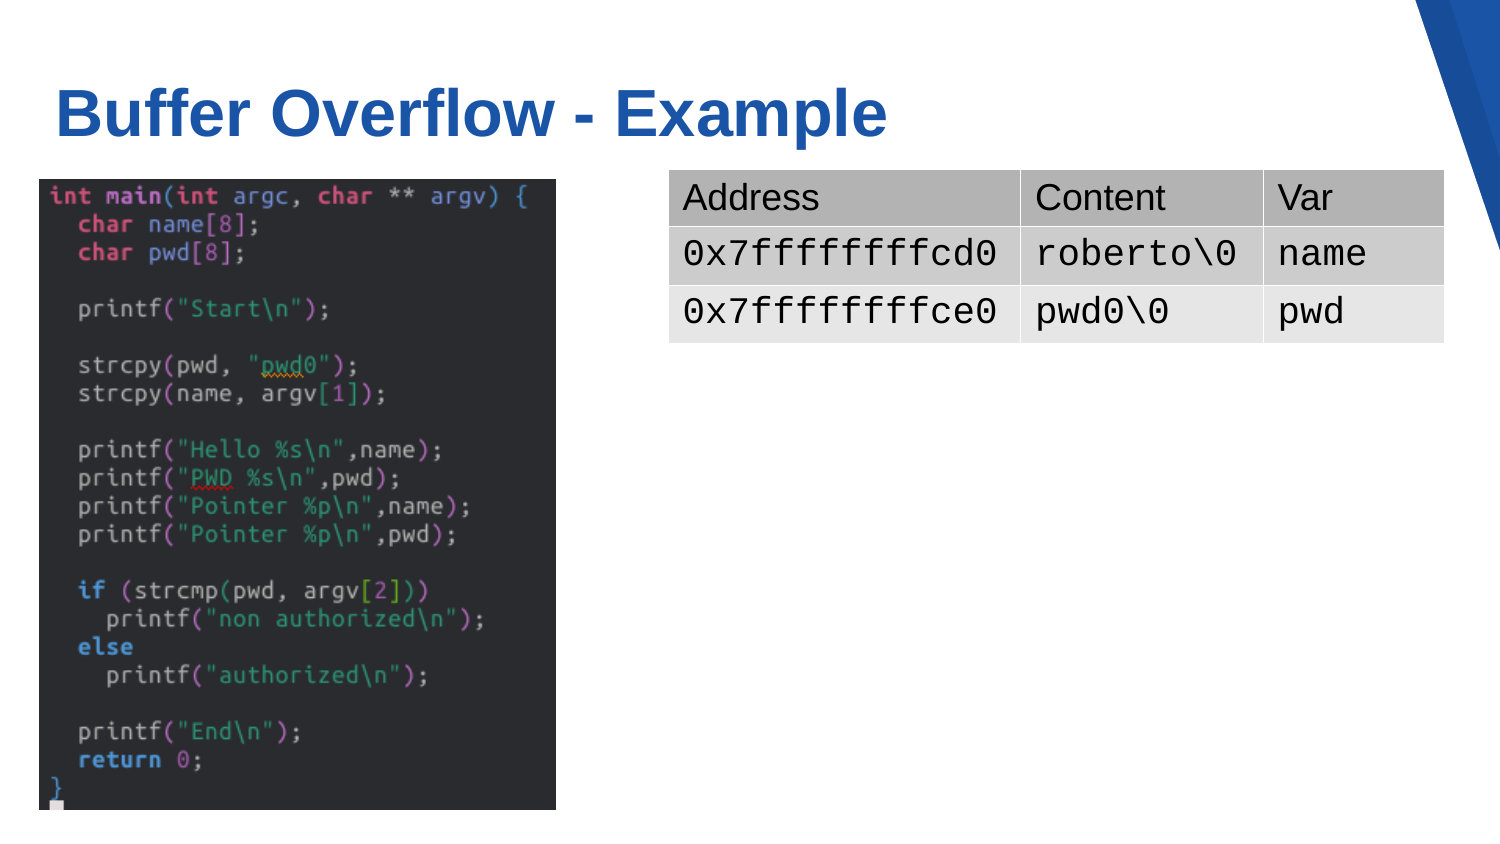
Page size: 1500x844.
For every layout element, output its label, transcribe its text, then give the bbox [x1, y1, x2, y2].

picture [39, 179, 556, 810]
table_cell 0x7ffffffffce0 [669, 286, 1020, 343]
table_header Address [669, 170, 1020, 226]
title Buffer Overflow - Example [40, 97, 1231, 166]
table_cell pwd [1264, 286, 1444, 343]
table_cell pwd0\0 [1021, 286, 1263, 343]
table_header Var [1264, 170, 1444, 226]
table_header Content [1021, 170, 1263, 226]
table_cell name [1264, 227, 1444, 285]
table_cell 0x7ffffffffcd0 [669, 227, 1020, 285]
table_cell roberto\0 [1021, 227, 1263, 285]
